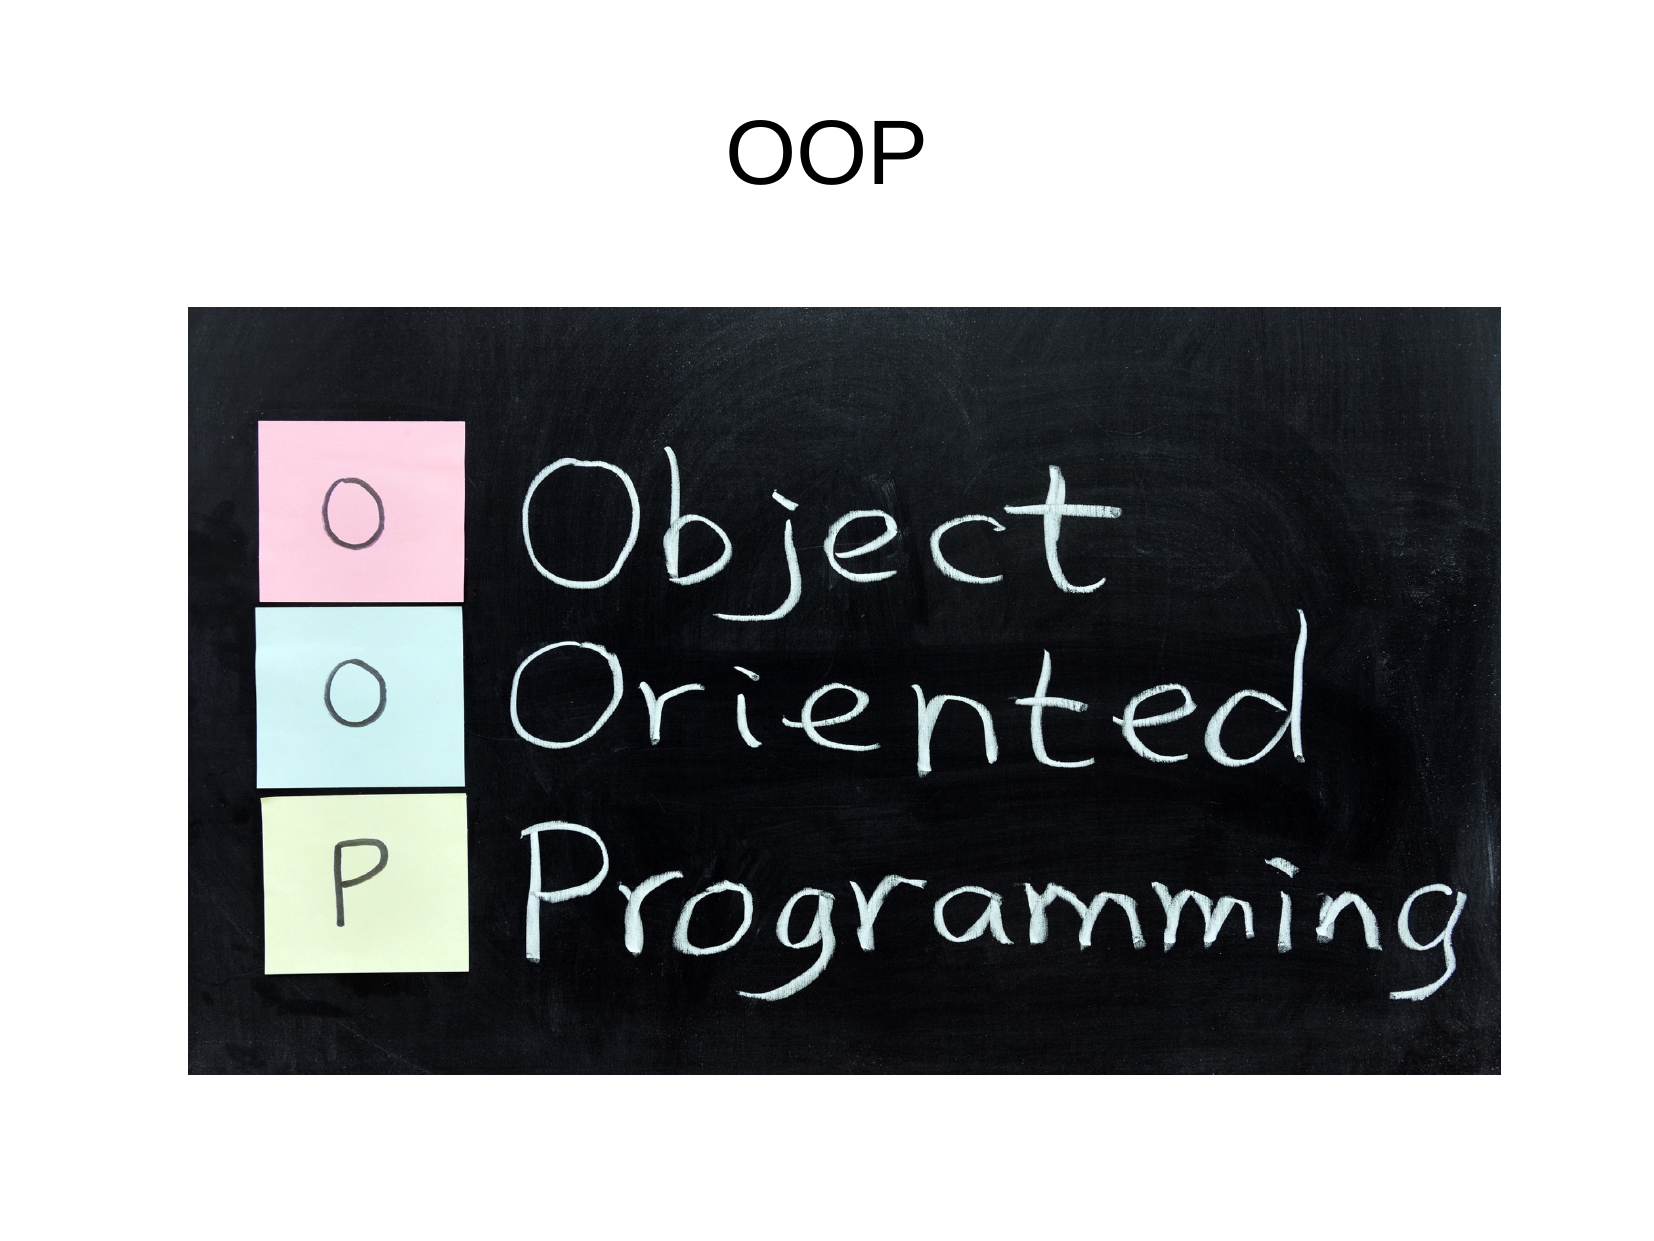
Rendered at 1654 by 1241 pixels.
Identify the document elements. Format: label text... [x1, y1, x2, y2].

picture [188, 307, 1501, 1076]
title OOP [82, 49, 1571, 257]
